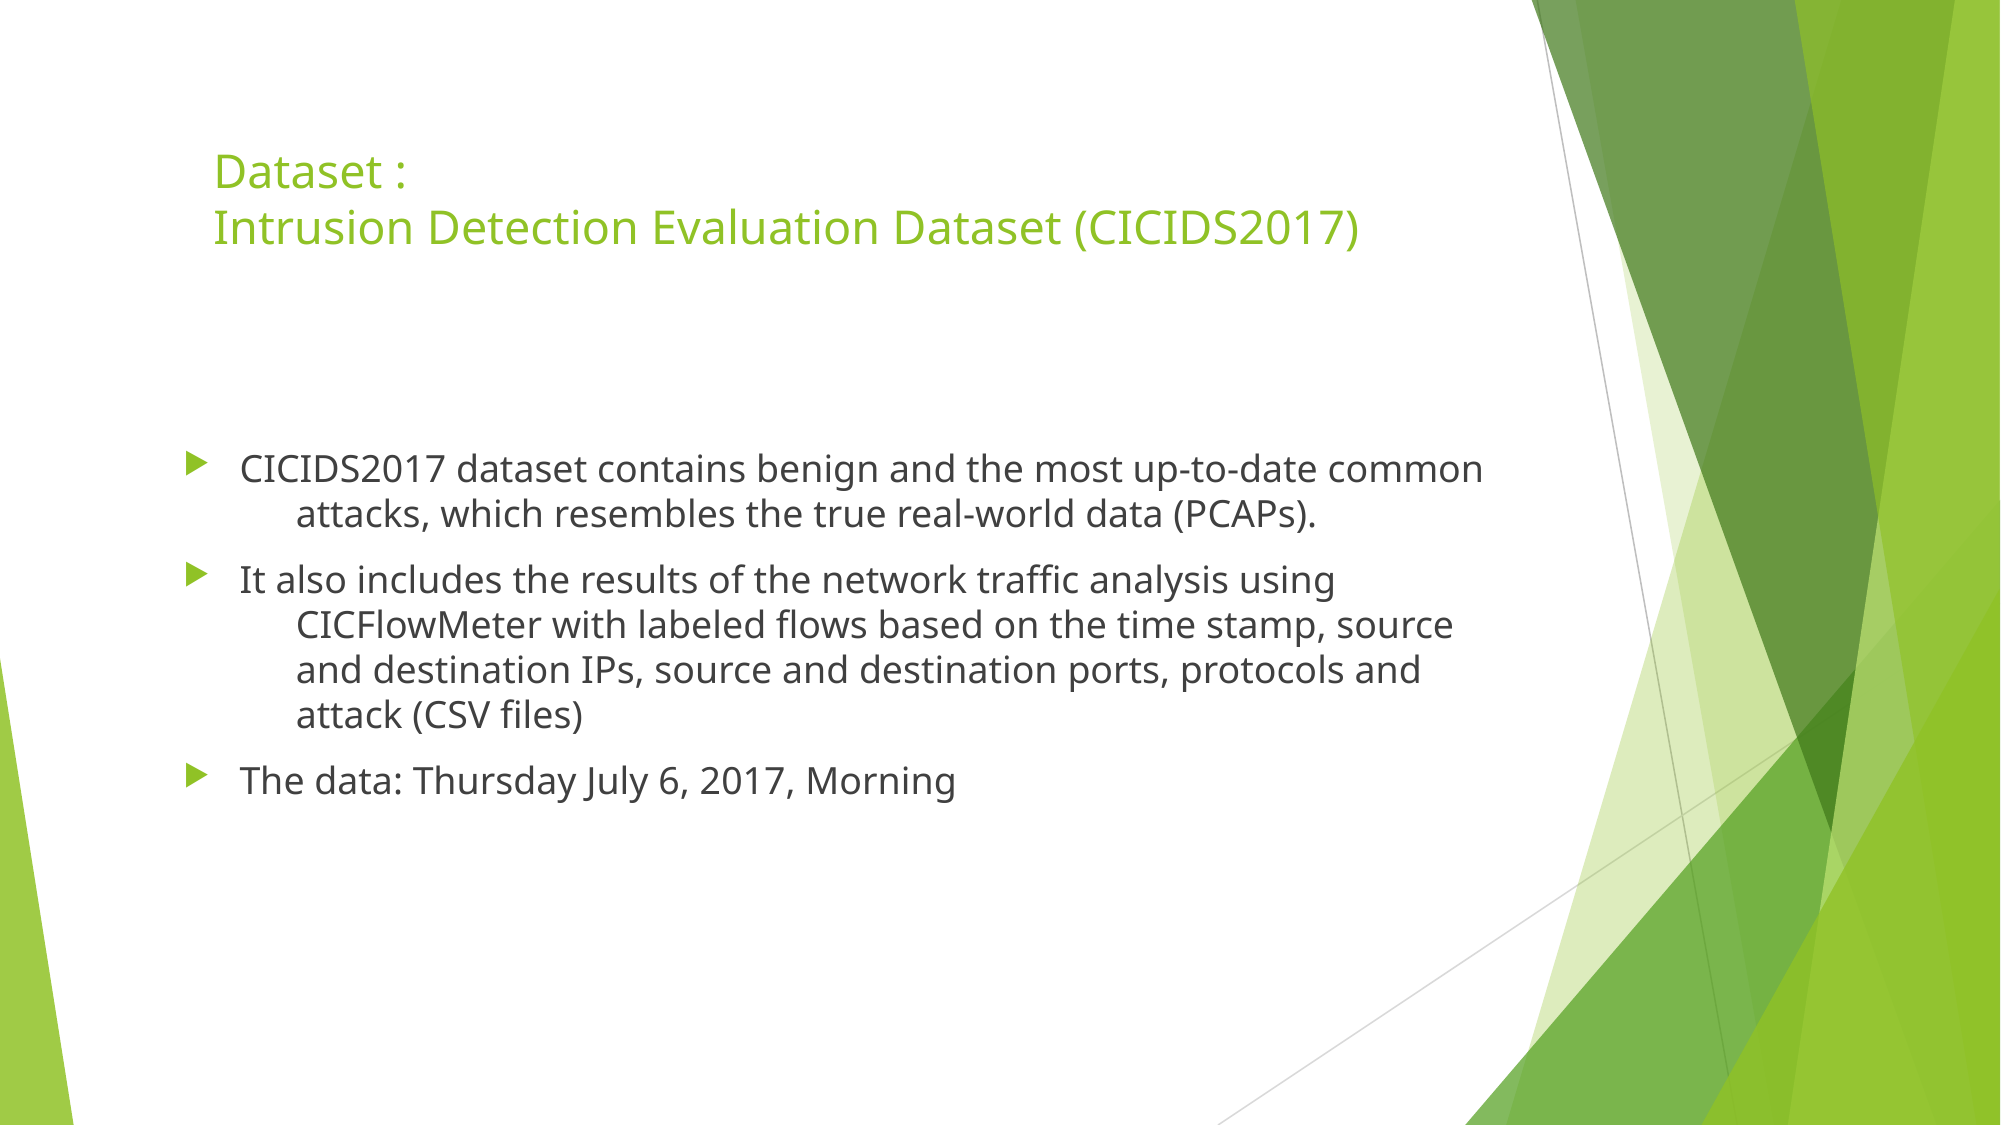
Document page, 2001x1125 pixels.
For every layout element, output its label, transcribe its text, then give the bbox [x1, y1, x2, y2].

list CICIDS2017 dataset contains benign and the most up-to-date common attacks, which resembles the true real-world data (PCAPs). It also includes the results of the network traffic analysis using CICFlowMeter with labeled flows based on the time stamp, source and destination IPs, source and destination ports, protocols and attack (CSV files) The data: Thursday July 6, 2017, Morning [168, 437, 1546, 992]
title Dataset : Intrusion Detection Evaluation Dataset (CICIDS2017) [198, 133, 1464, 351]
